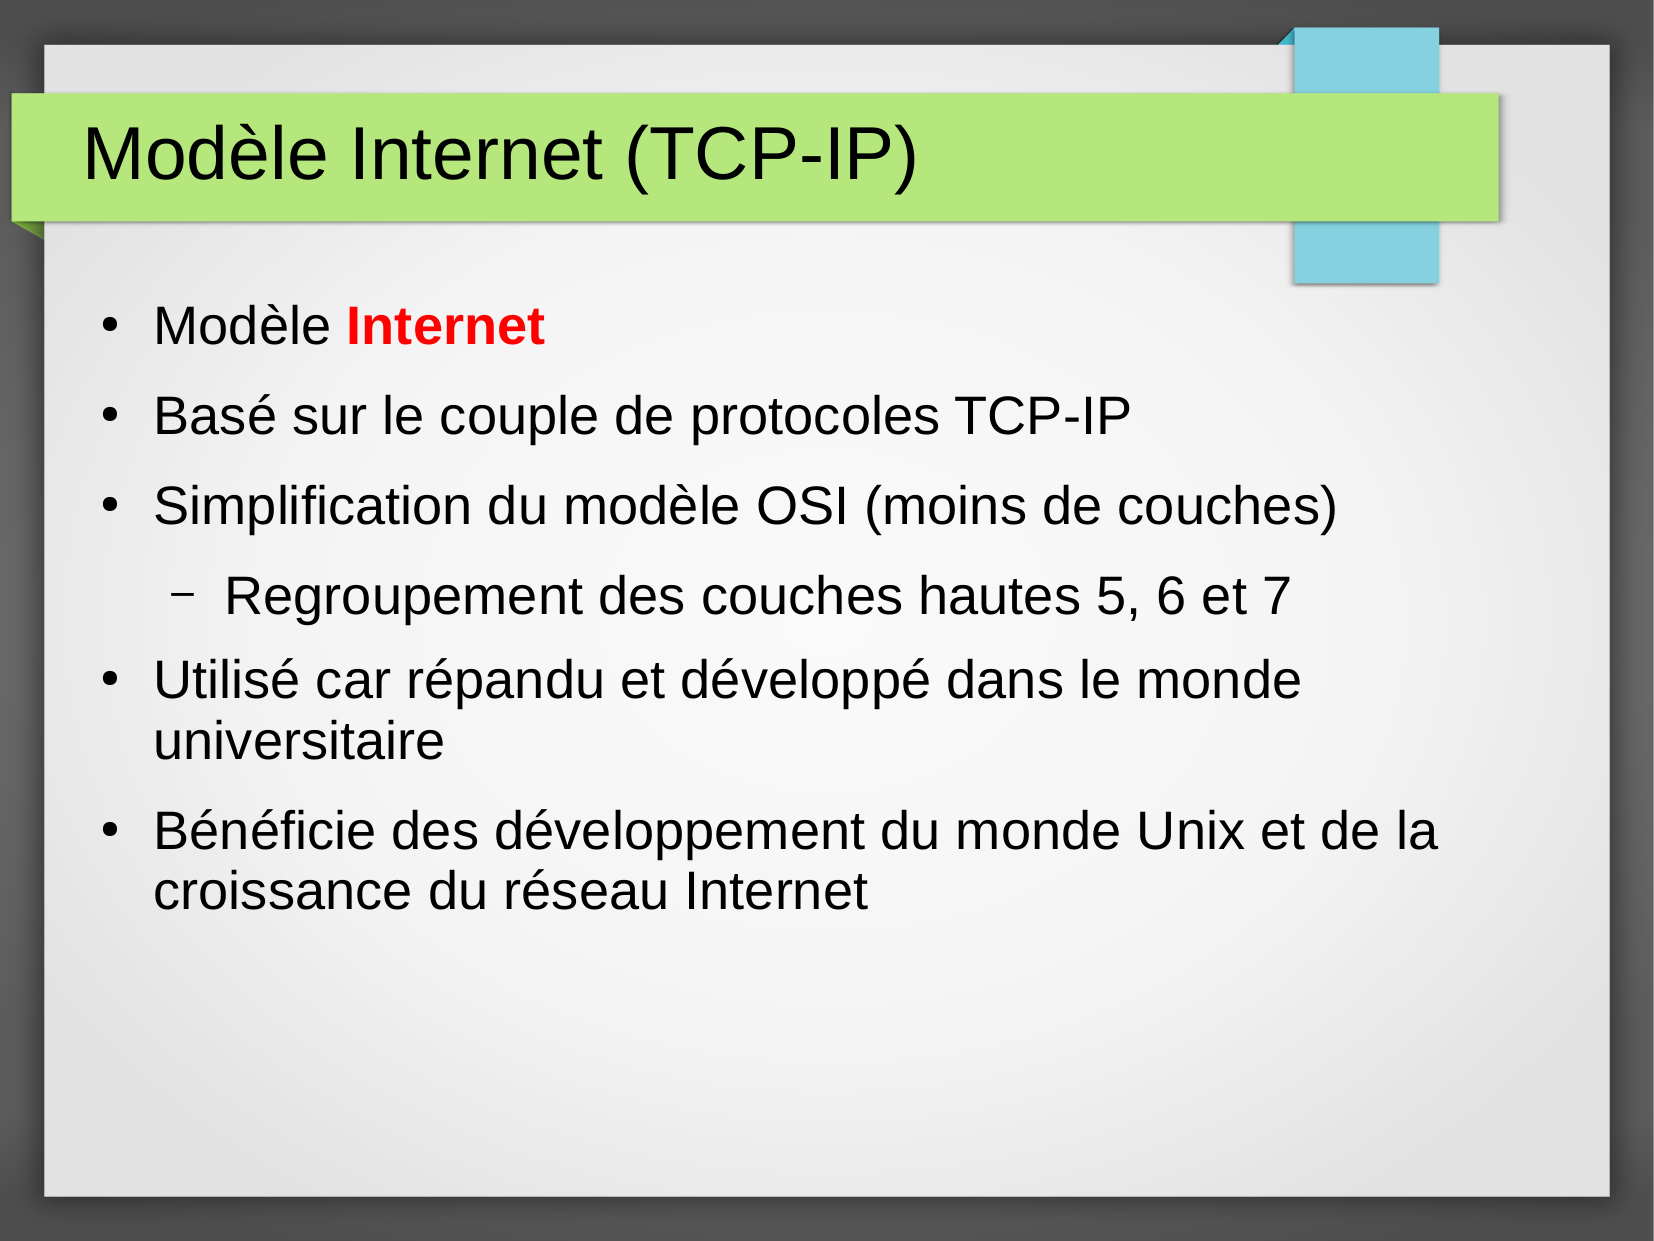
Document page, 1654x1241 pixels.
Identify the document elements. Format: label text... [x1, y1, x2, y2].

picture [0, 0, 1654, 1241]
title Modèle Internet (TCP-IP) [82, 94, 1264, 213]
list Modèle Internet Basé sur le couple de protocoles TCP-IP Simplification du modèle OSI (moins de couches) Regroupement des couches hautes 5, 6 et 7 Utilisé car répandu et développé dans le monde universitaire Bénéficie des développement du monde Unix et de la croissance du réseau Internet [82, 295, 1571, 1015]
